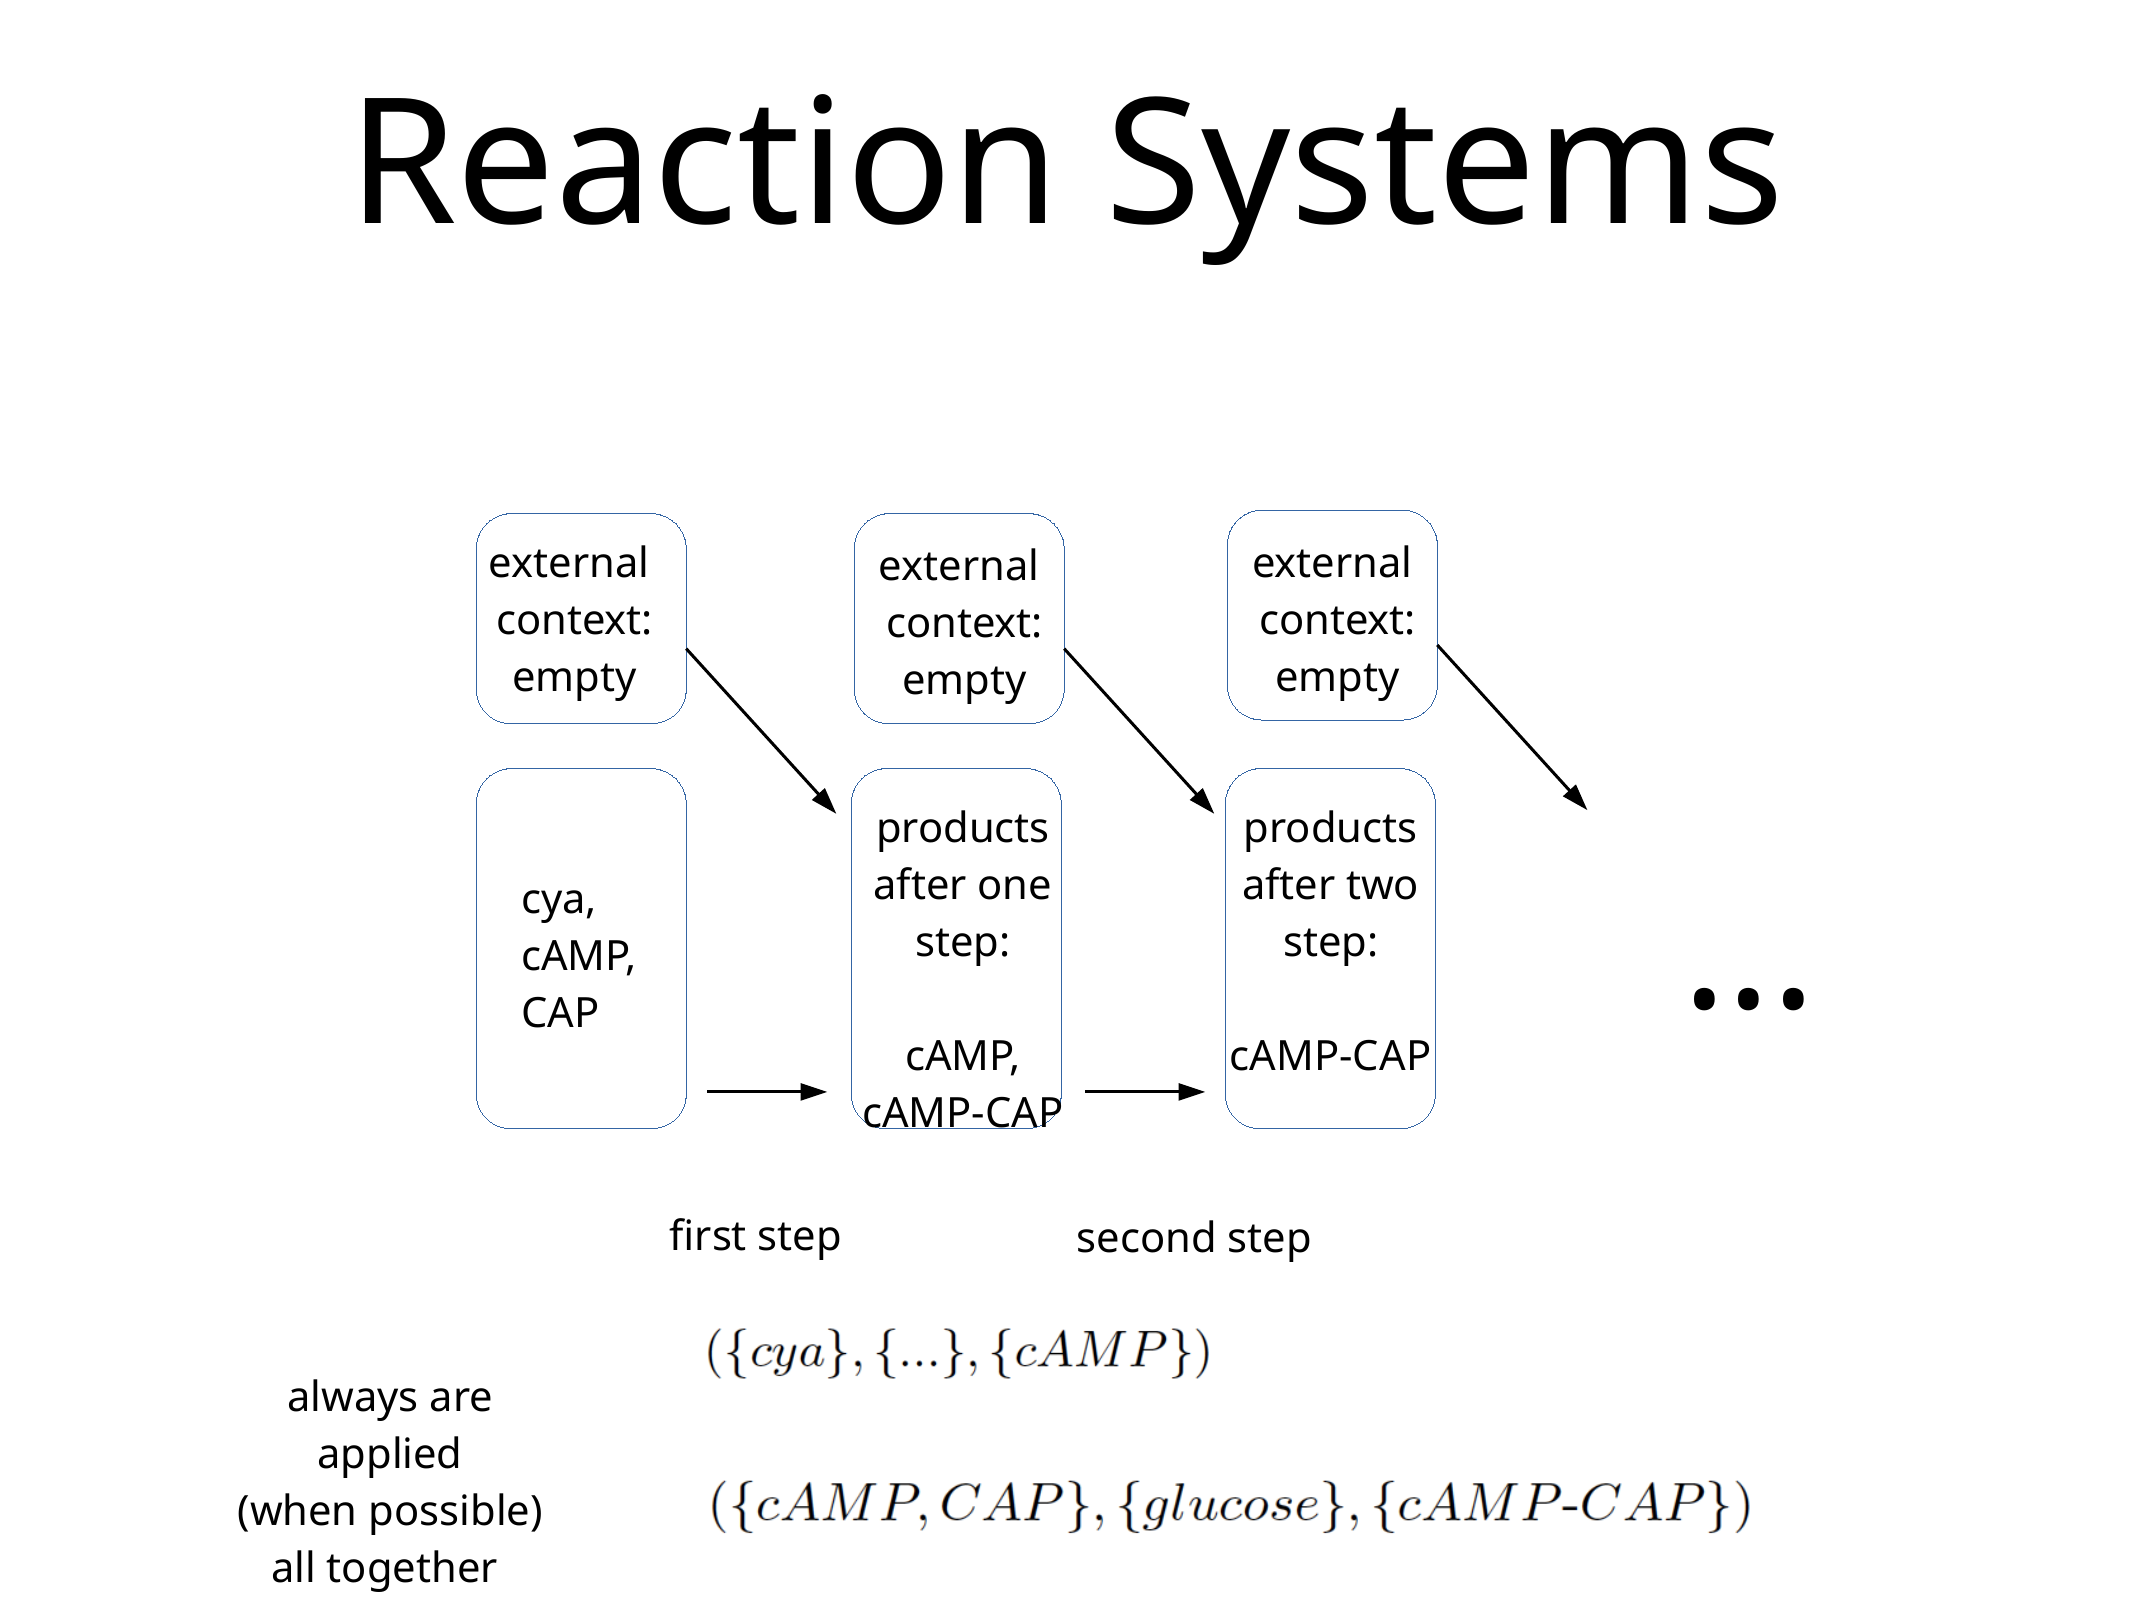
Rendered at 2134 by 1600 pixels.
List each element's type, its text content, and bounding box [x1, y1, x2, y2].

text_box ... [1554, 822, 1945, 1030]
title Reaction Systems [208, 41, 1925, 442]
text_box external context: empty [374, 525, 765, 684]
text_box cya, cAMP, CAP [506, 804, 837, 1081]
text_box second step [1053, 1200, 1336, 1359]
text_box products after two step: cAMP-CAP [1211, 790, 1451, 1092]
picture [705, 1472, 1756, 1542]
text_box external context: empty [1137, 525, 1528, 684]
text_box products after one step: cAMP, cAMP-CAP [842, 790, 1084, 1140]
text_box always are applied (when possible) all together [210, 1359, 571, 1531]
text_box first step [645, 1198, 867, 1309]
text_box external context: empty [764, 528, 1155, 687]
picture [705, 1319, 1216, 1387]
